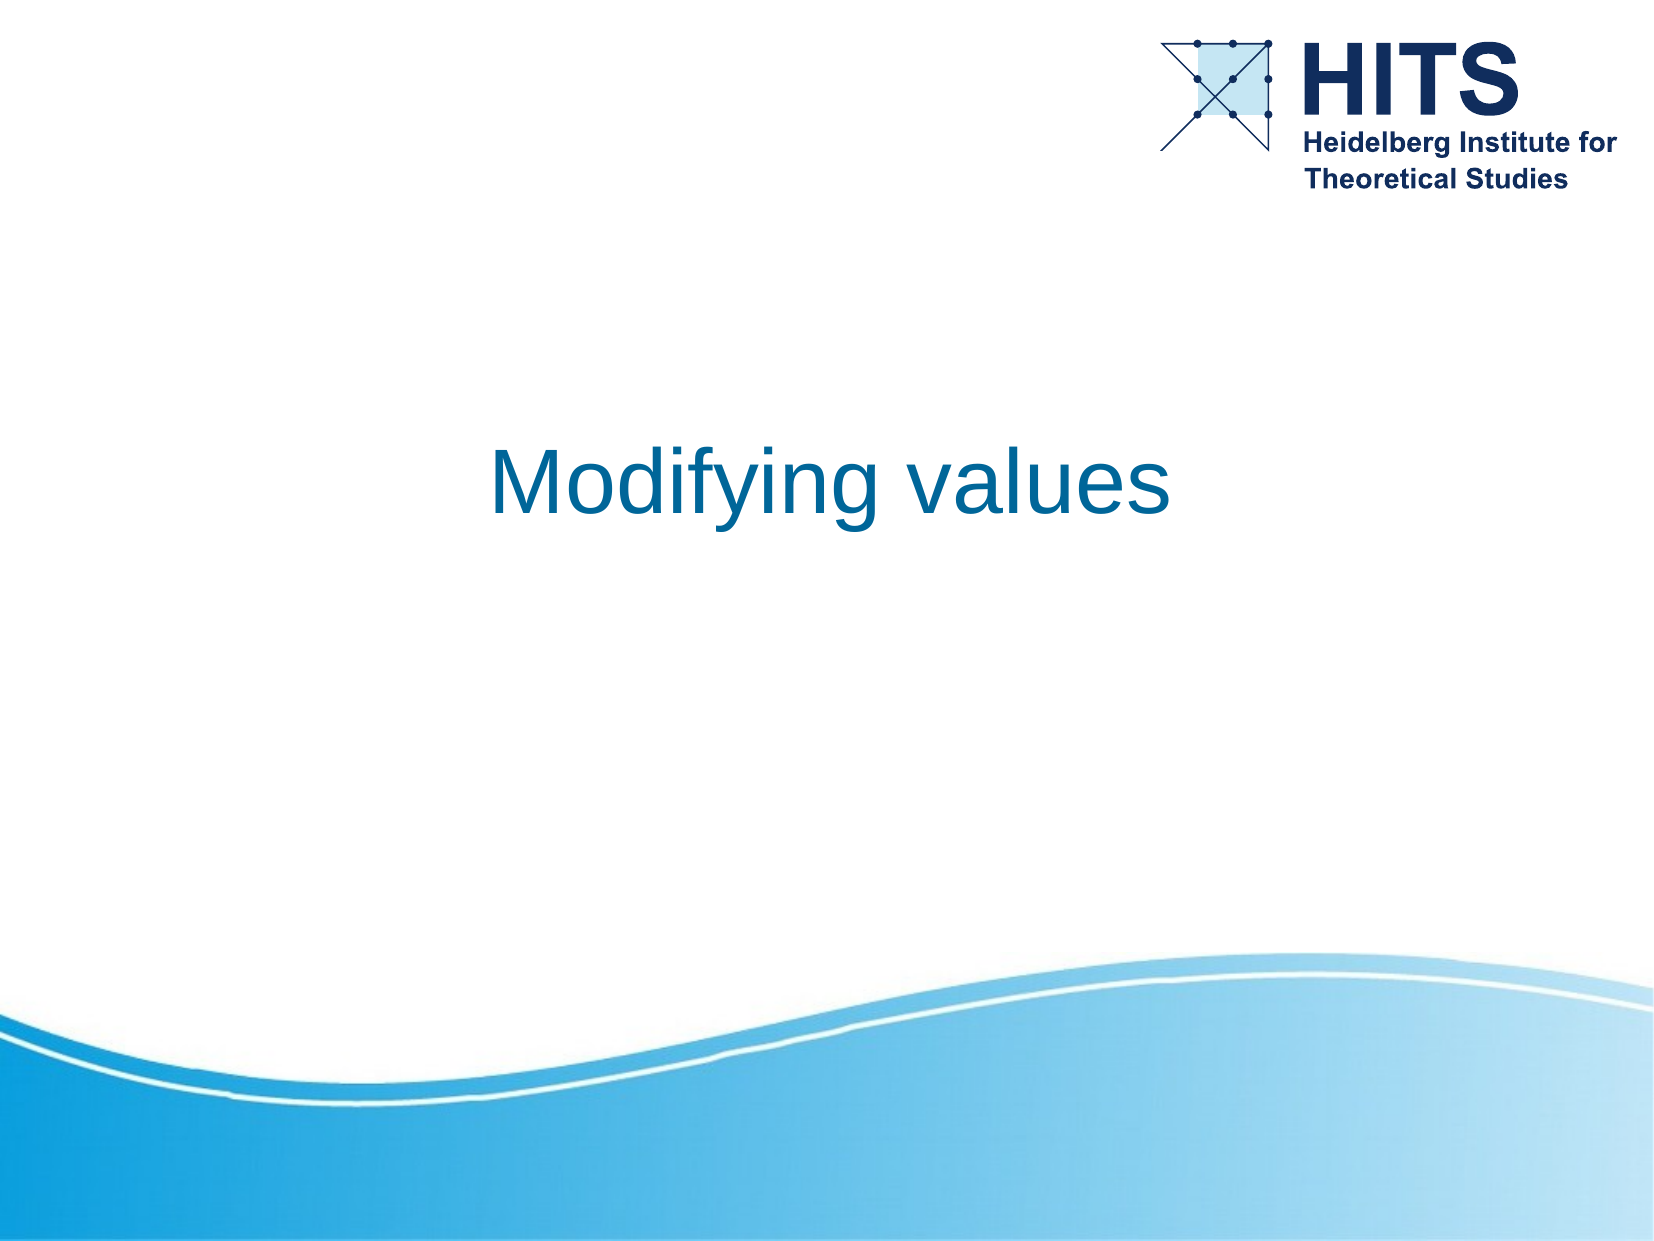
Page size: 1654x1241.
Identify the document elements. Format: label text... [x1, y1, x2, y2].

picture [0, 952, 1654, 1241]
title Modifying values [86, 377, 1576, 586]
